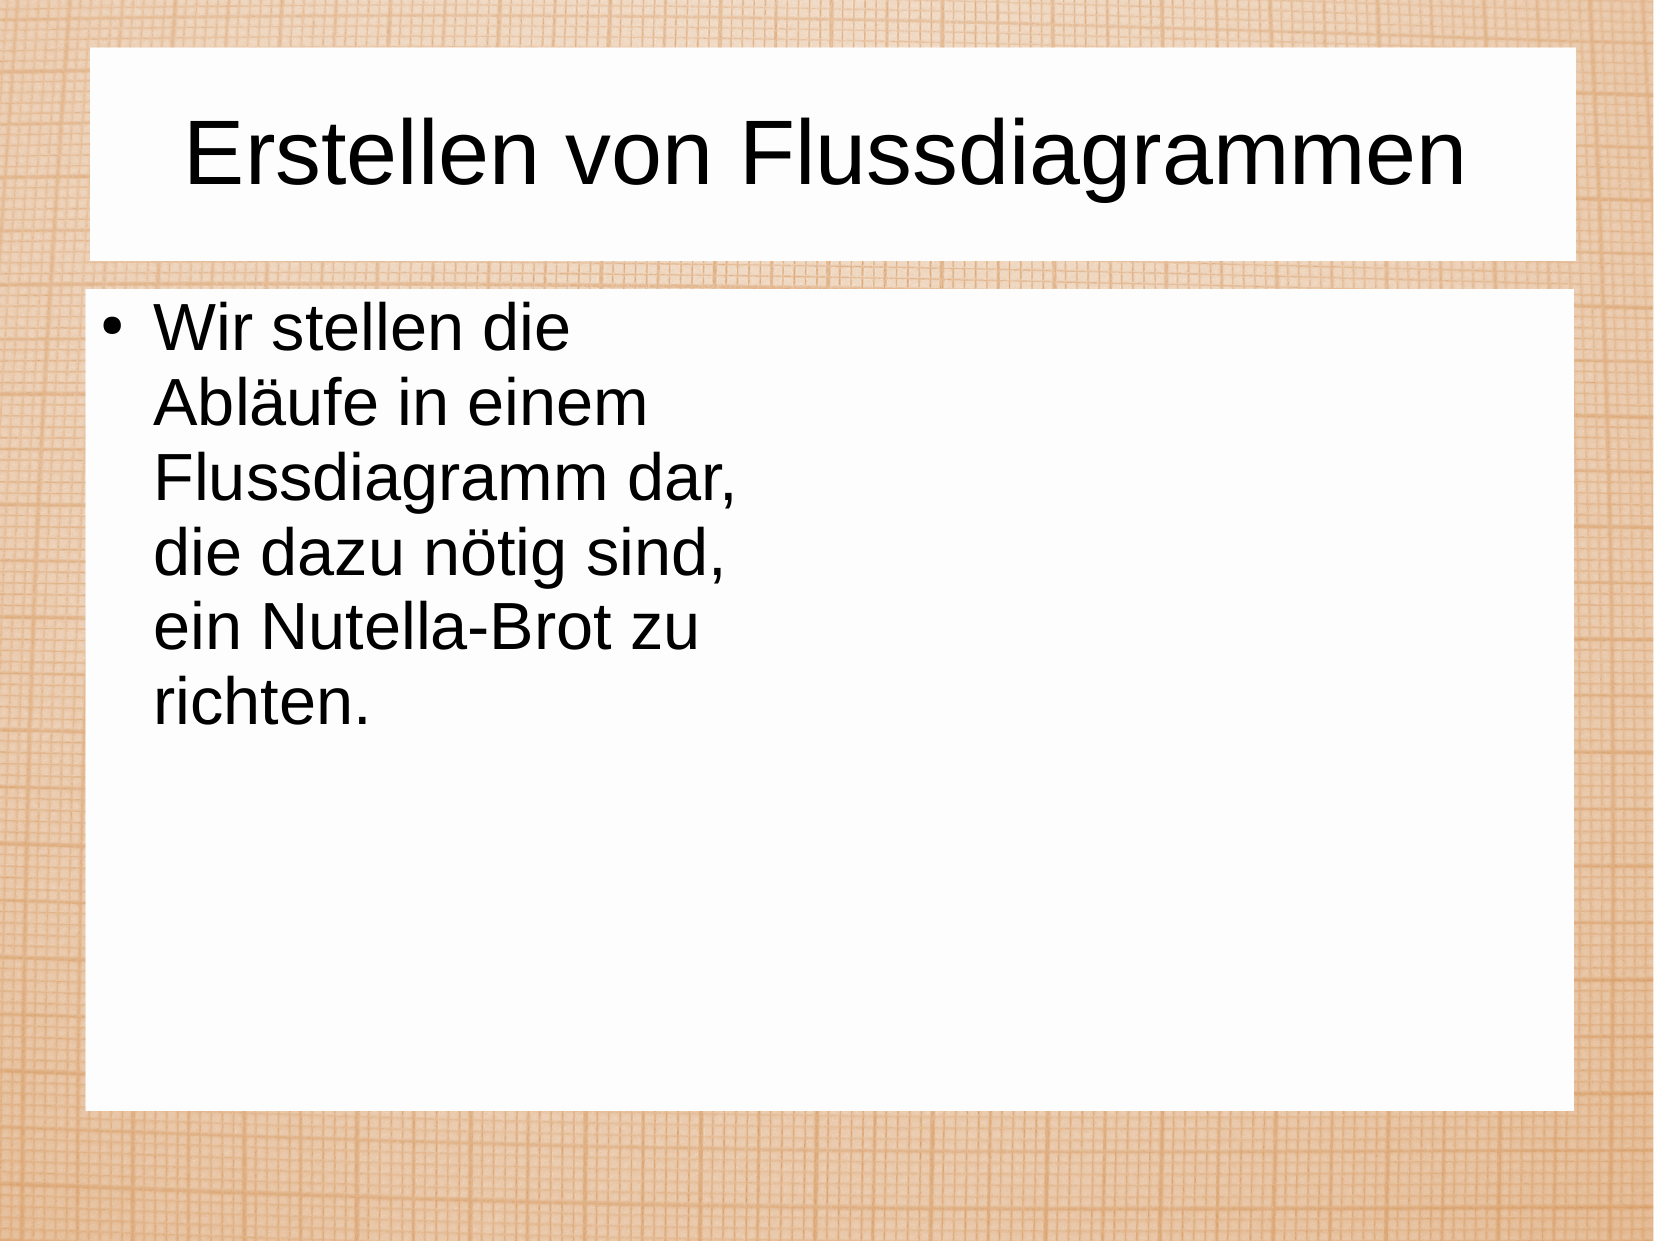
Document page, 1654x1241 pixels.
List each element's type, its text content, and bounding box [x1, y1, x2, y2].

list Wir stellen die Abläufe in einem Flussdiagramm dar, die dazu nötig sind, ein Nutella-Brot zu richten. [82, 290, 809, 1109]
picture [0, 0, 1654, 1241]
title Erstellen von Flussdiagrammen [82, 49, 1571, 257]
